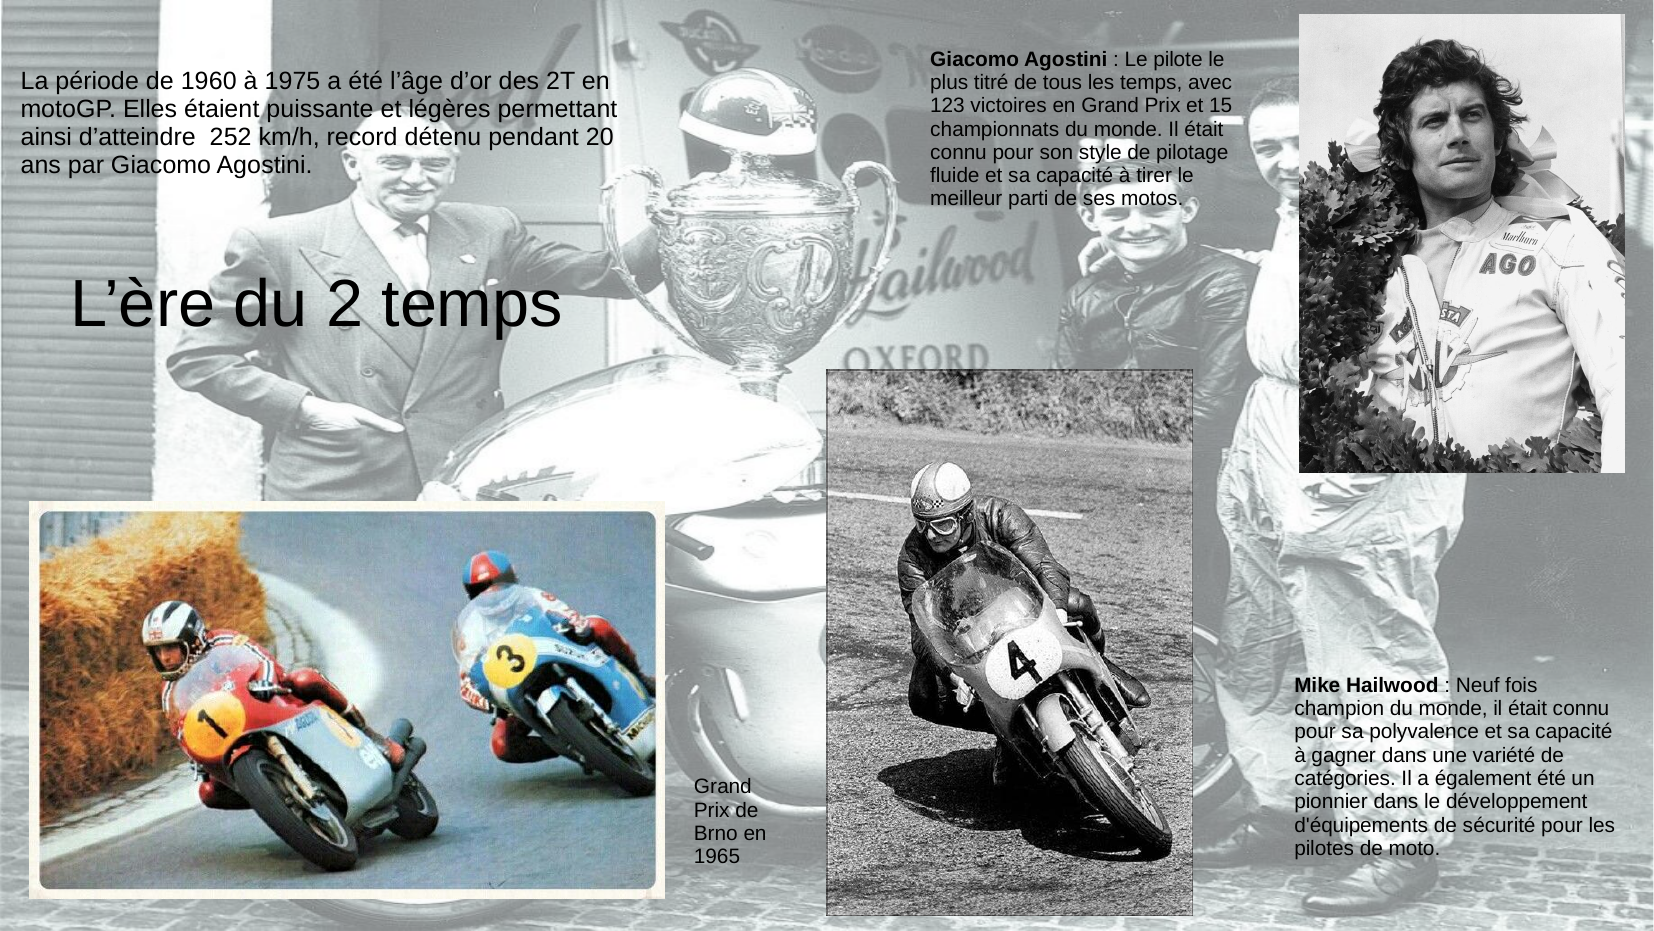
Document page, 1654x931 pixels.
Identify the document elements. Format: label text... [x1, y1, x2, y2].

list L’ère du 2 temps [0, 265, 597, 355]
text_box Grand Prix de Brno en 1965 [679, 767, 798, 886]
text_box La période de 1960 à 1975 a été l’âge d’or des 2T en motoGP. Elles étaient puissante et légères permettant ainsi d’atteindre 252 km/h, record détenu pendant 20 ans par Giacomo Agostini. [5, 59, 656, 207]
text_box Giacomo Agostini : Le pilote le plus titré de tous les temps, avec 123 victoires en Grand Prix et 15 championnats du monde. Il était connu pour son style de pilotage fluide et sa capacité à tirer le meilleur parti de ses motos. [915, 39, 1260, 266]
text_box Mike Hailwood : Neuf fois champion du monde, il était connu pour sa polyvalence et sa capacité à gagner dans une variété de catégories. Il a également été un pionnier dans le développement d'équipements de sécurité pour les pilotes de moto. [1279, 666, 1634, 916]
picture [0, 0, 1654, 931]
